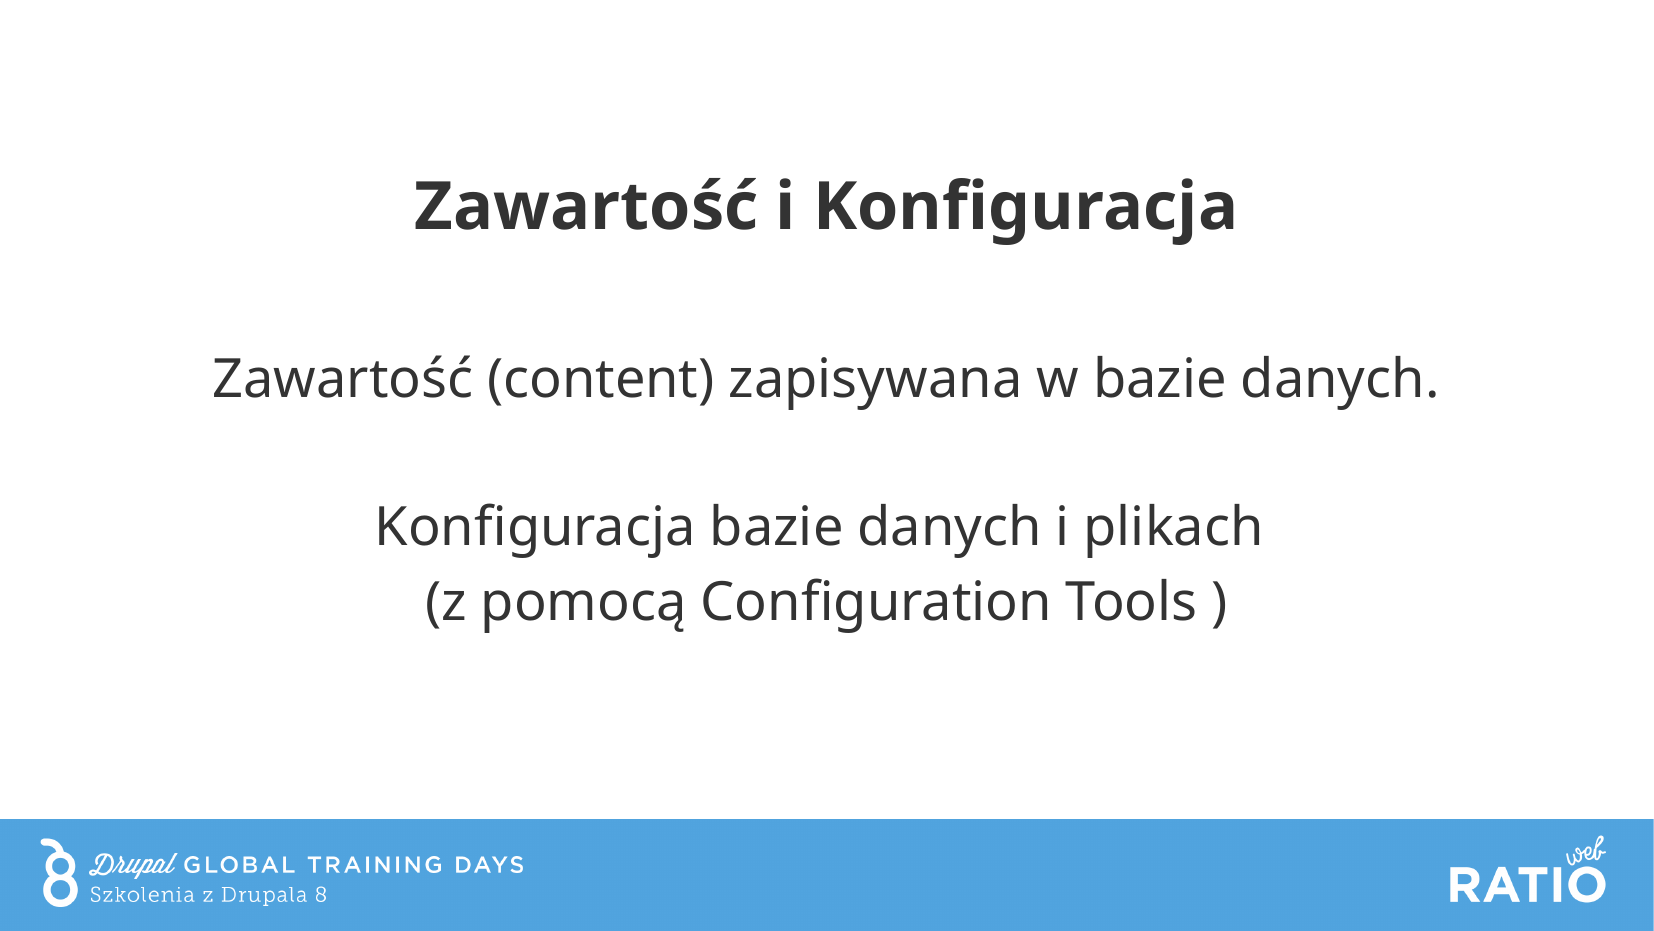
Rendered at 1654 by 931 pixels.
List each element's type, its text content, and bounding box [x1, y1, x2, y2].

subtitle Zawartość i Konfiguracja Zawartość (content) zapisywana w bazie danych. Konfiguracja bazie danych i plikach (z pomocą Configuration Tools ) [82, 37, 1571, 758]
picture [0, 0, 1654, 931]
